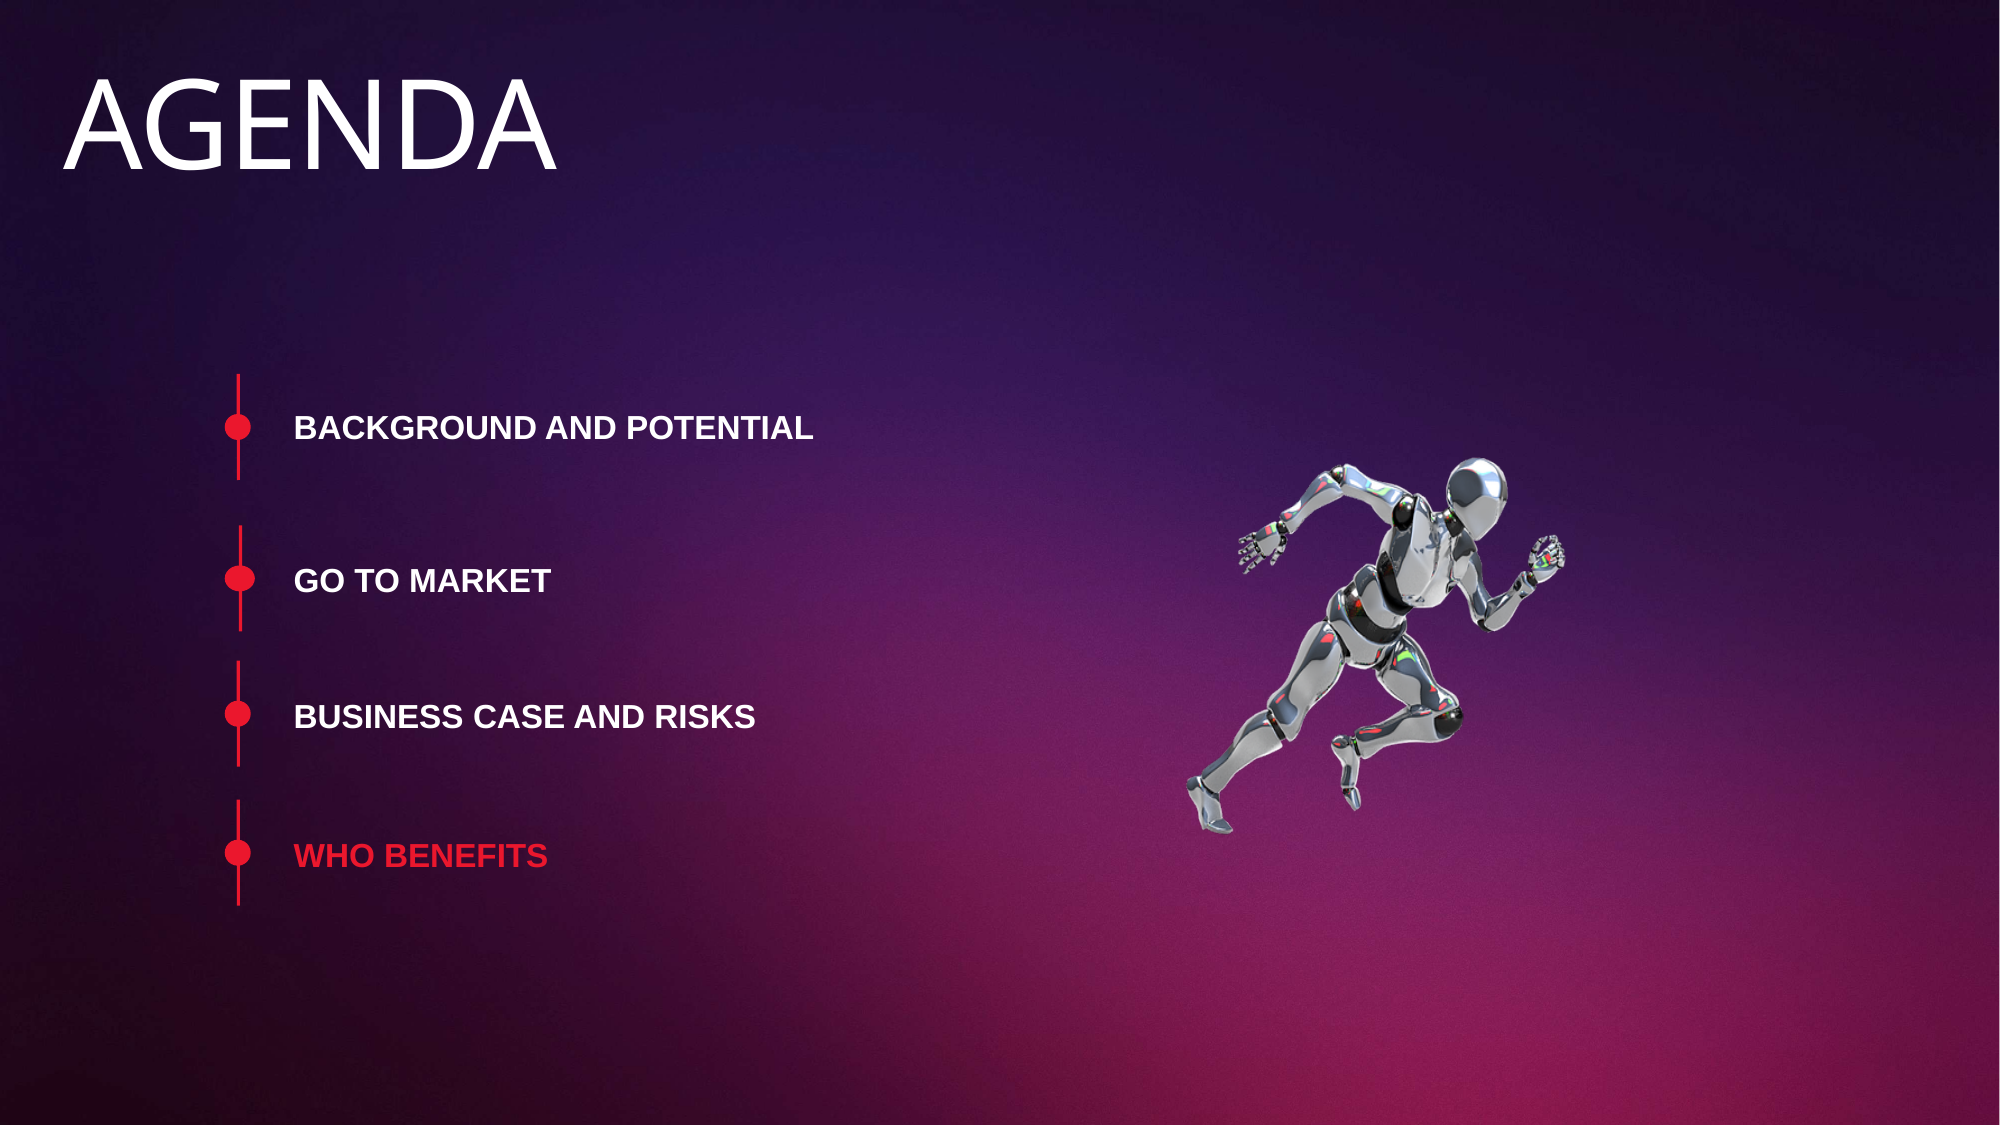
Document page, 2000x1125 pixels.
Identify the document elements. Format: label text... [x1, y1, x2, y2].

text_box BACKGROUND AND POTENTIAL [293, 406, 859, 447]
text_box GO TO MARKET [293, 559, 859, 640]
text_box BUSINESS CASE AND RISKS [293, 695, 859, 736]
text_box WHO BENEFITS [293, 834, 859, 875]
text_box [225, 566, 254, 591]
text_box [225, 415, 250, 439]
text_box [225, 701, 250, 726]
picture [0, 0, 2000, 1125]
title AGENDA [64, 61, 1773, 290]
text_box [225, 840, 250, 865]
